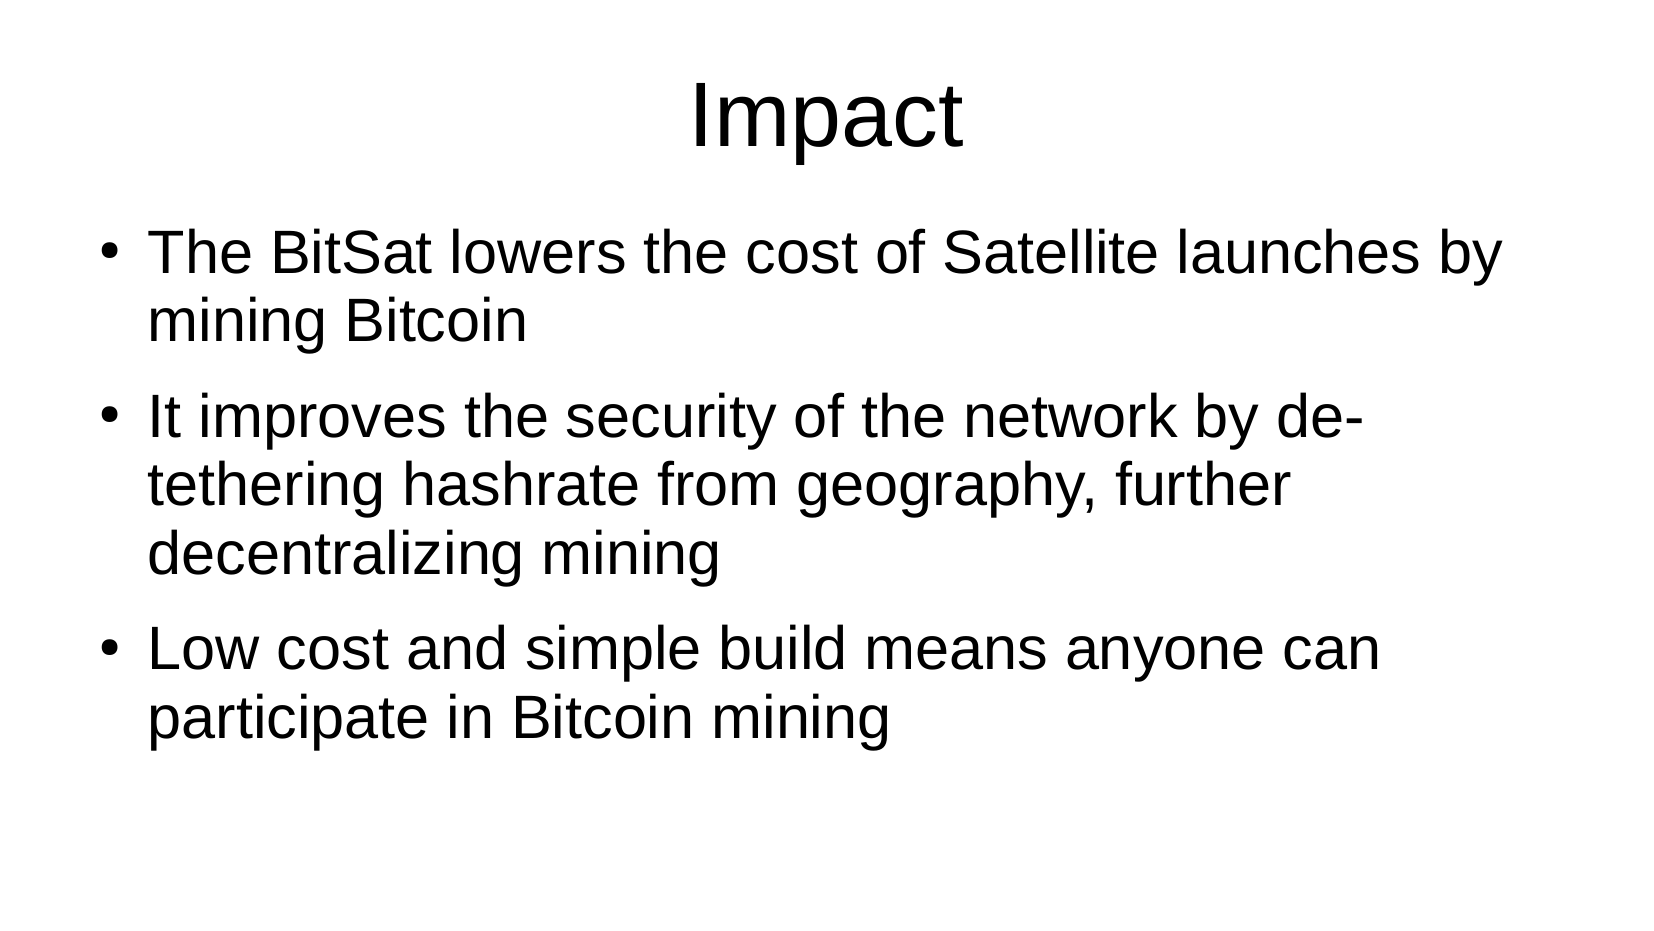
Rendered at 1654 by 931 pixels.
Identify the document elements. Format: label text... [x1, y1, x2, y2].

title Impact [82, 37, 1571, 193]
list The BitSat lowers the cost of Satellite launches by mining Bitcoin It improves the security of the network by de-tethering hashrate from geography, further decentralizing mining Low cost and simple build means anyone can participate in Bitcoin mining [82, 217, 1571, 758]
